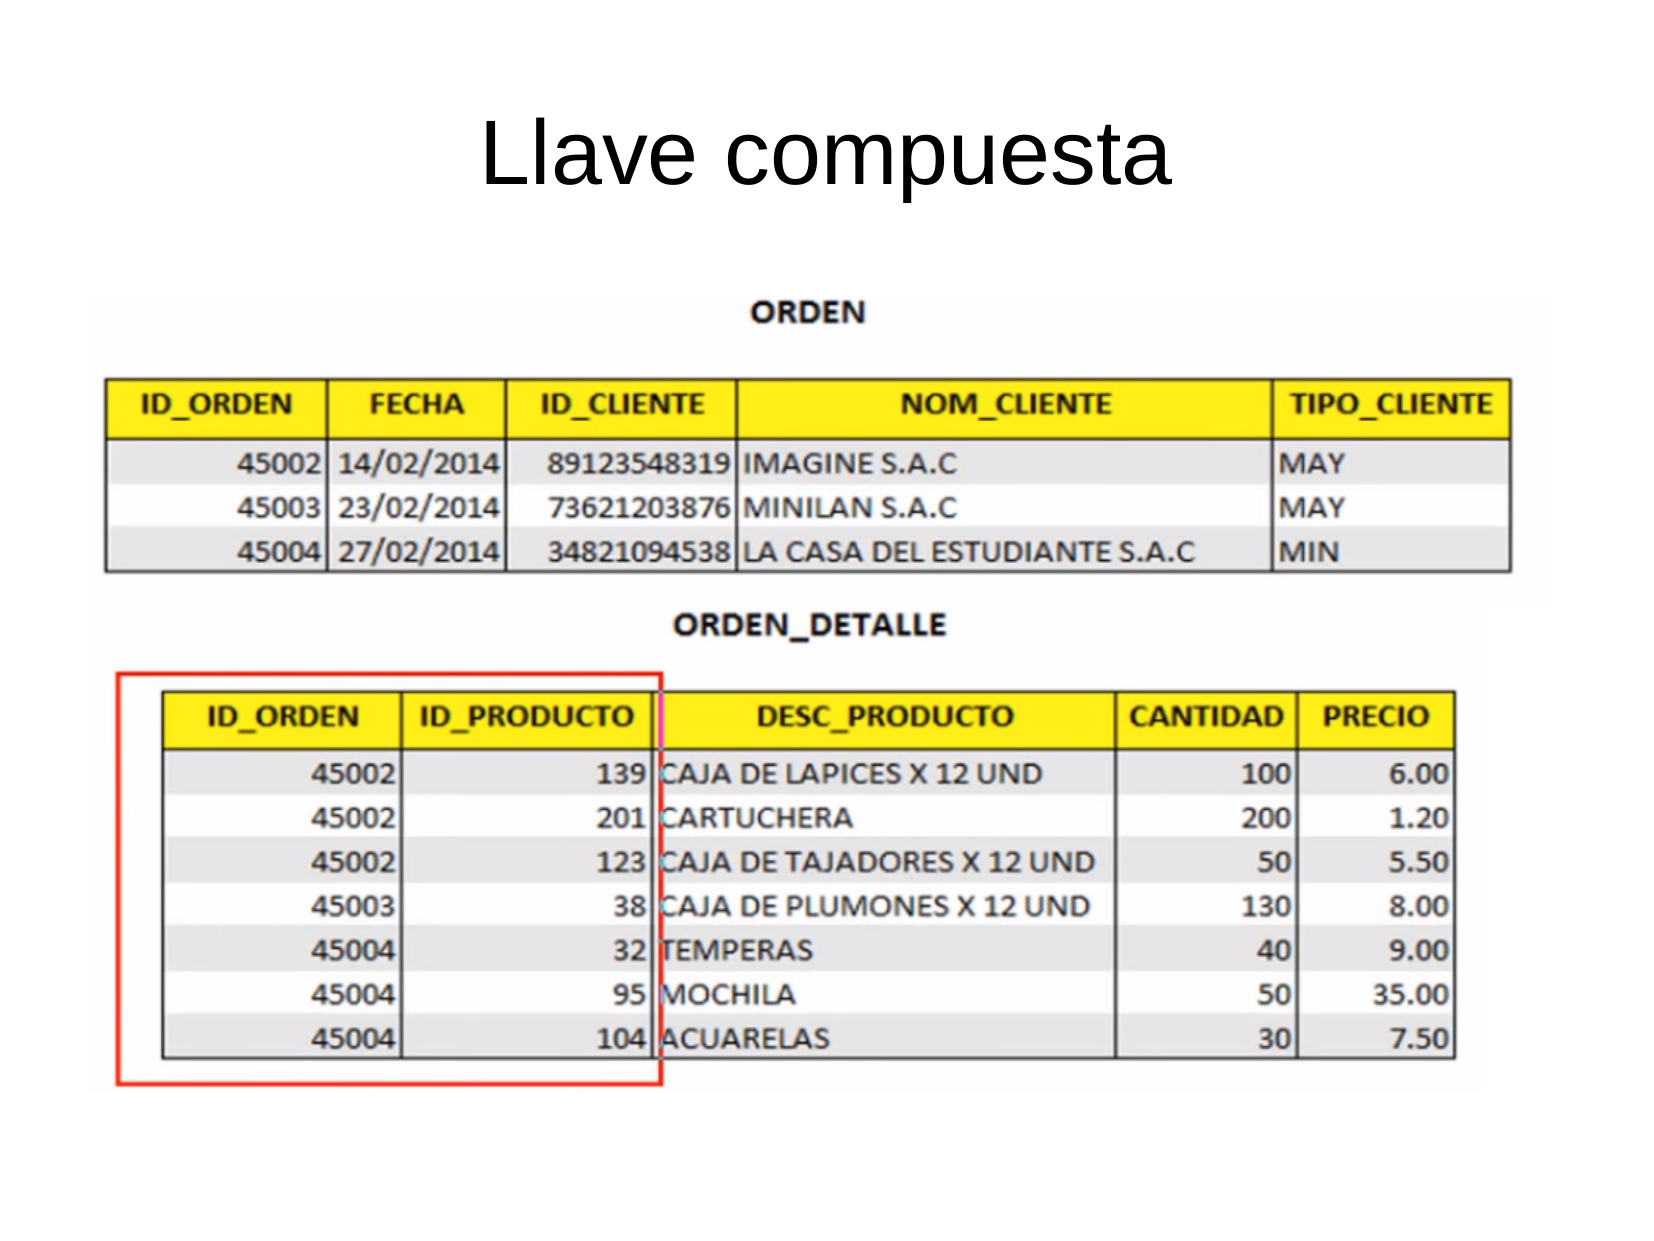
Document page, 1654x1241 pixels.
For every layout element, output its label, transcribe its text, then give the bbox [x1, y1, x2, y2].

title Llave compuesta [82, 49, 1571, 257]
picture [88, 295, 1550, 1093]
